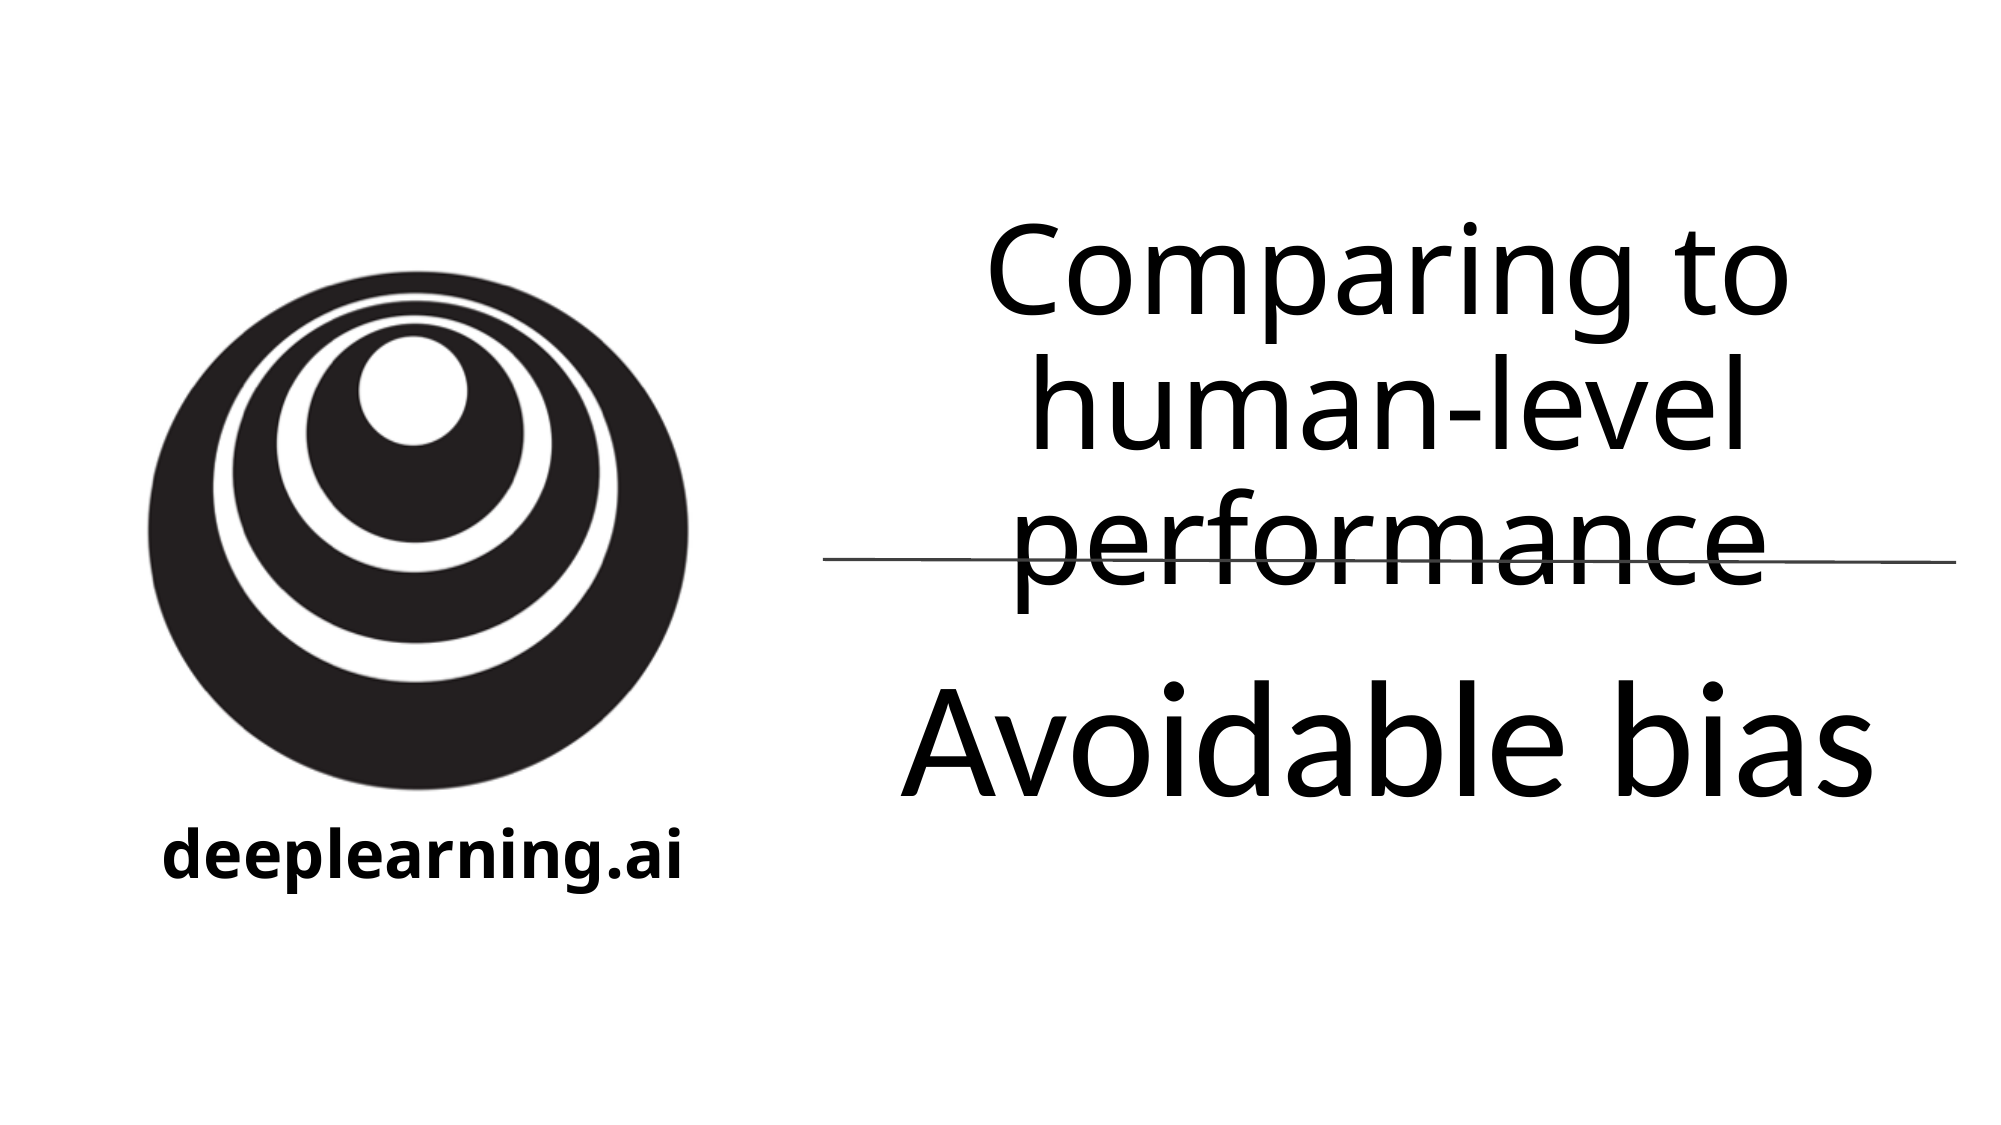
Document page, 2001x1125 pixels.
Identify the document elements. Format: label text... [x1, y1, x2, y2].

text_box Avoidable bias [753, 622, 2000, 840]
title Comparing to human-level performance [815, 199, 1964, 500]
text_box deeplearning.ai [56, 768, 790, 901]
text_box [179, 194, 669, 702]
picture [108, 234, 739, 768]
